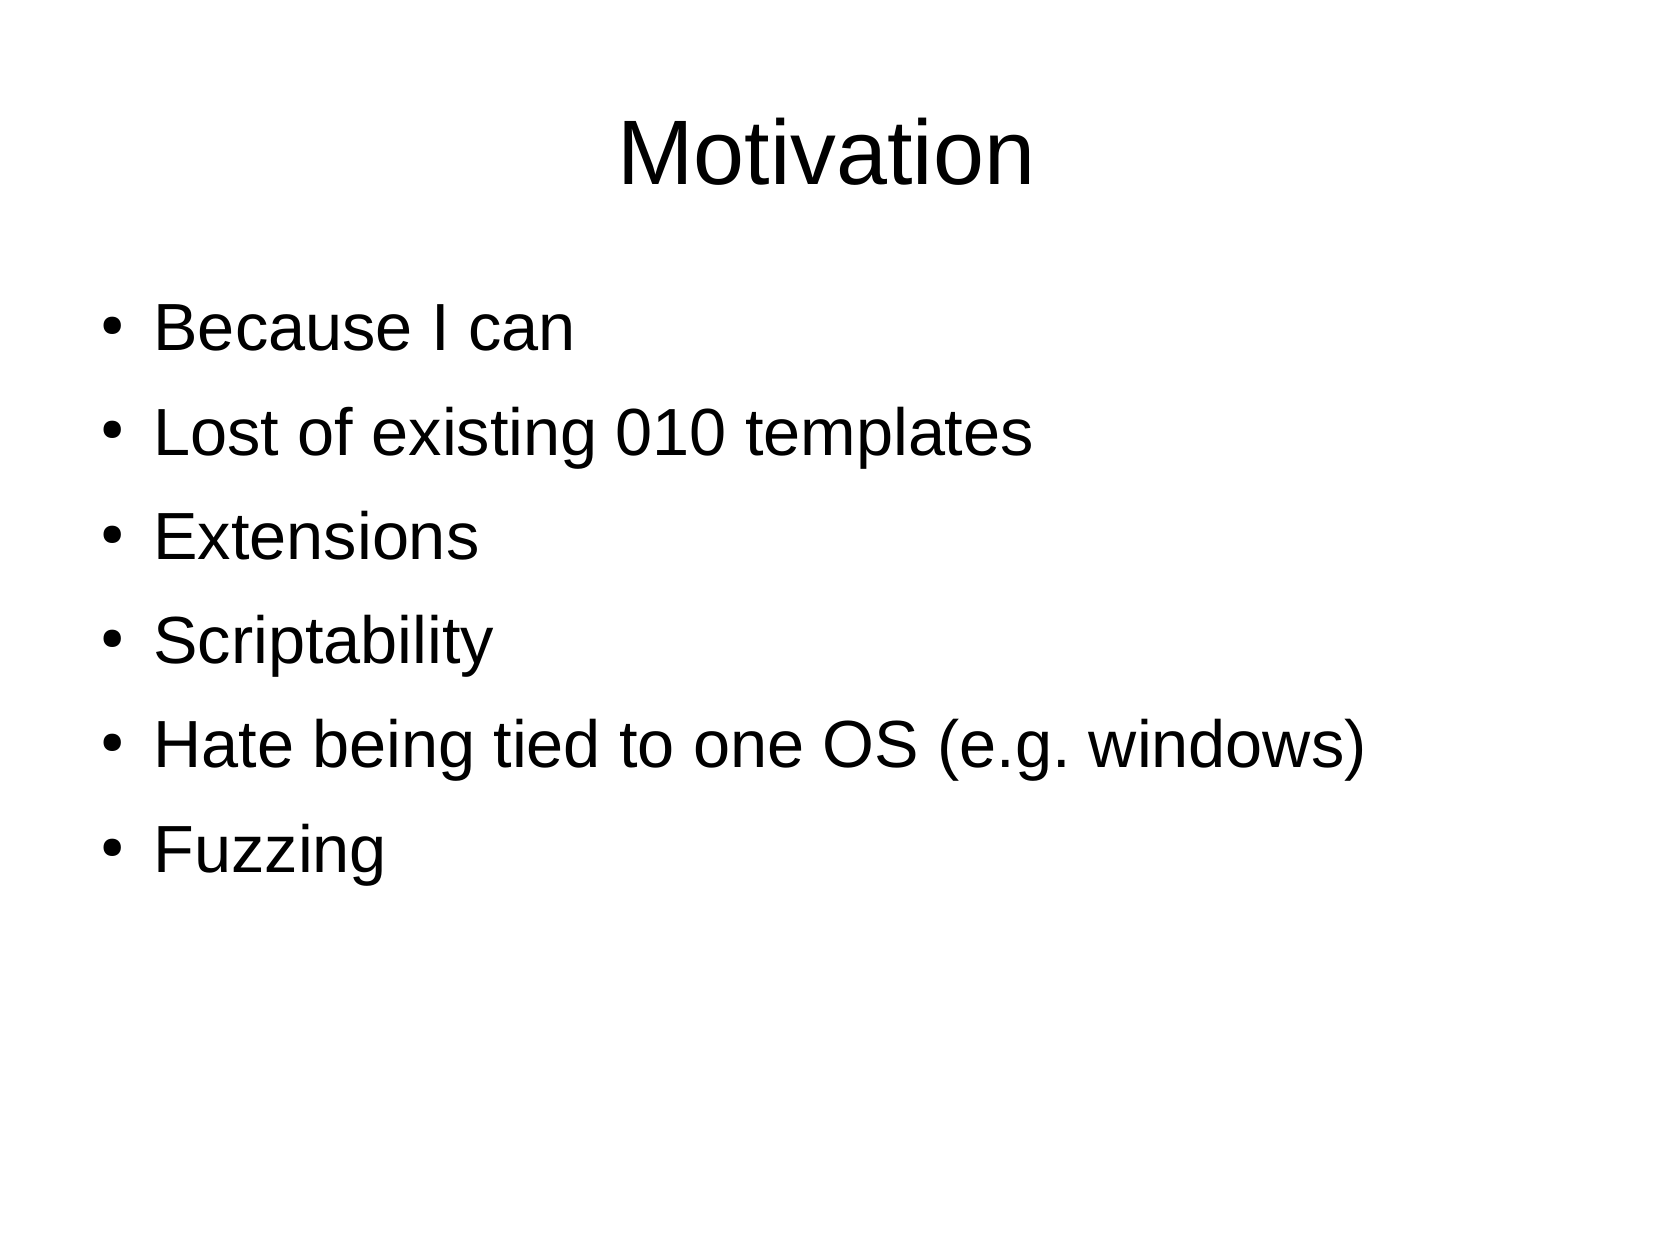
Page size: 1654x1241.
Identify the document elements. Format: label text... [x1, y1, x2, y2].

list Because I can Lost of existing 010 templates Extensions Scriptability Hate being tied to one OS (e.g. windows) Fuzzing [82, 290, 1571, 1010]
title Motivation [82, 49, 1571, 257]
